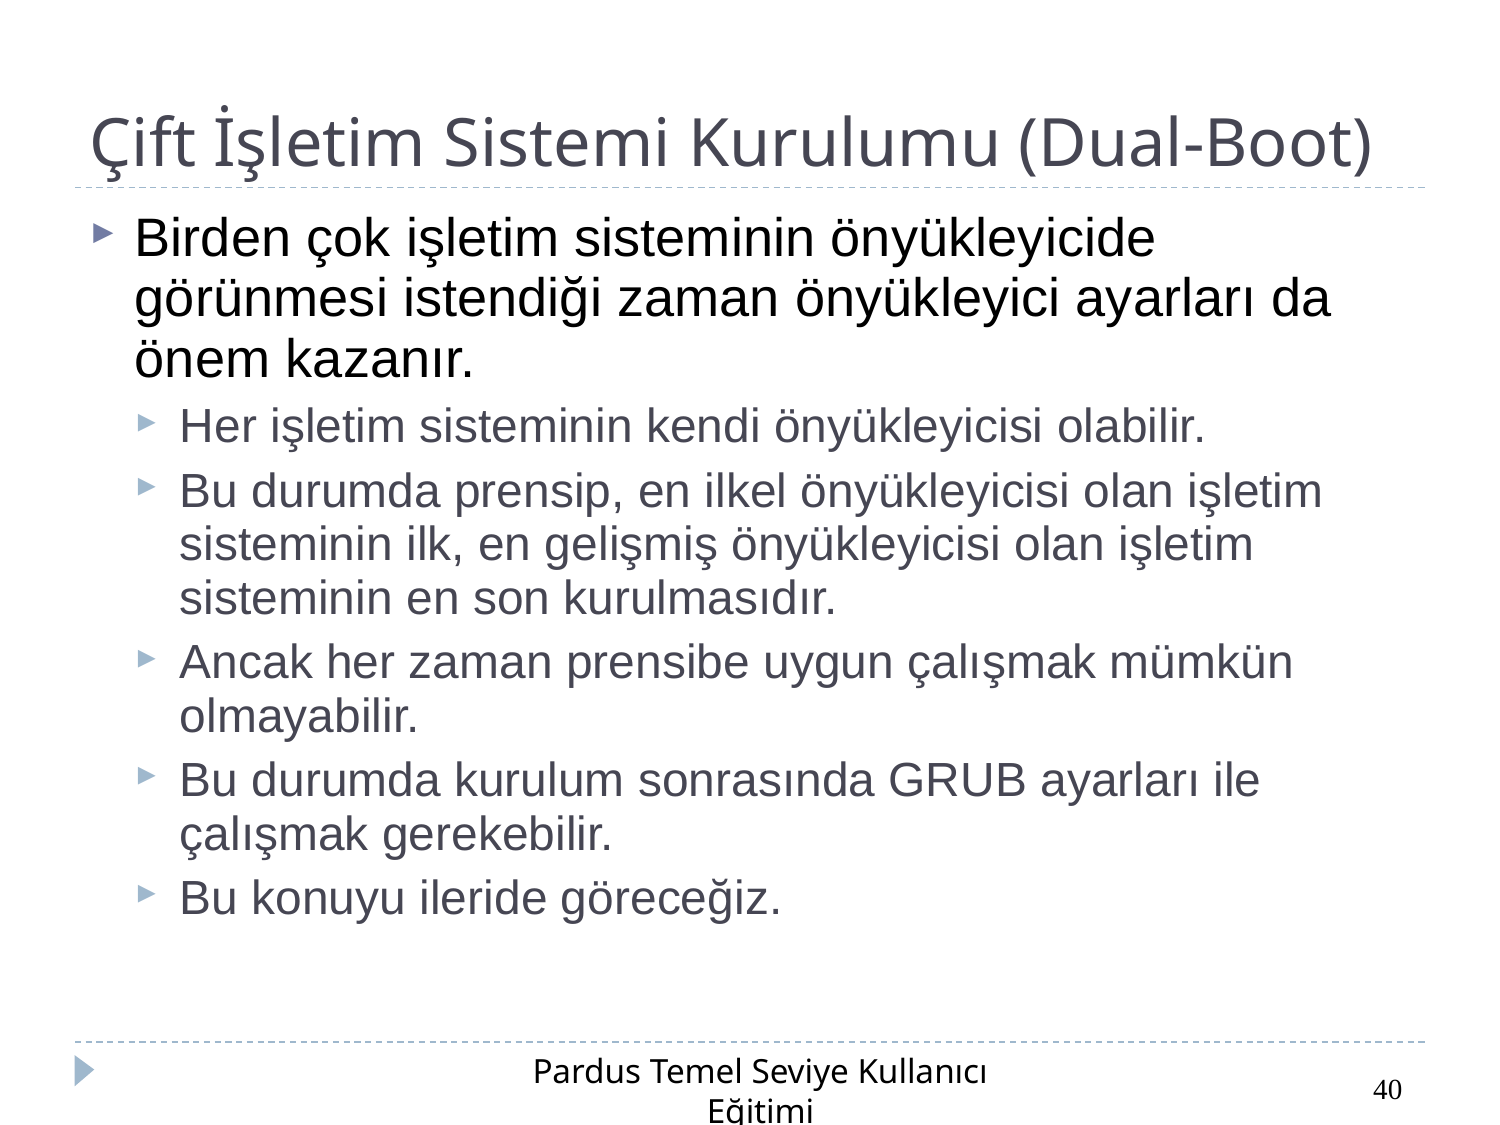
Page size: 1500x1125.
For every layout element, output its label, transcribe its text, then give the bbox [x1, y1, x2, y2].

title Çift İşletim Sistemi Kurulumu (Dual-Boot) [75, 24, 1425, 188]
list Birden çok işletim sisteminin önyükleyicide görünmesi istendiği zaman önyükleyici ayarları da önem kazanır. Her işletim sisteminin kendi önyükleyicisi olabilir. Bu durumda prensip, en ilkel önyükleyicisi olan işletim sisteminin ilk, en gelişmiş önyükleyicisi olan işletim sisteminin en son kurulmasıdır. Ancak her zaman prensibe uygun çalışmak mümkün olmayabilir. Bu durumda kurulum sonrasında GRUB ayarları ile çalışmak gerekebilir. Bu konuyu ileride göreceğiz. [75, 200, 1425, 1010]
